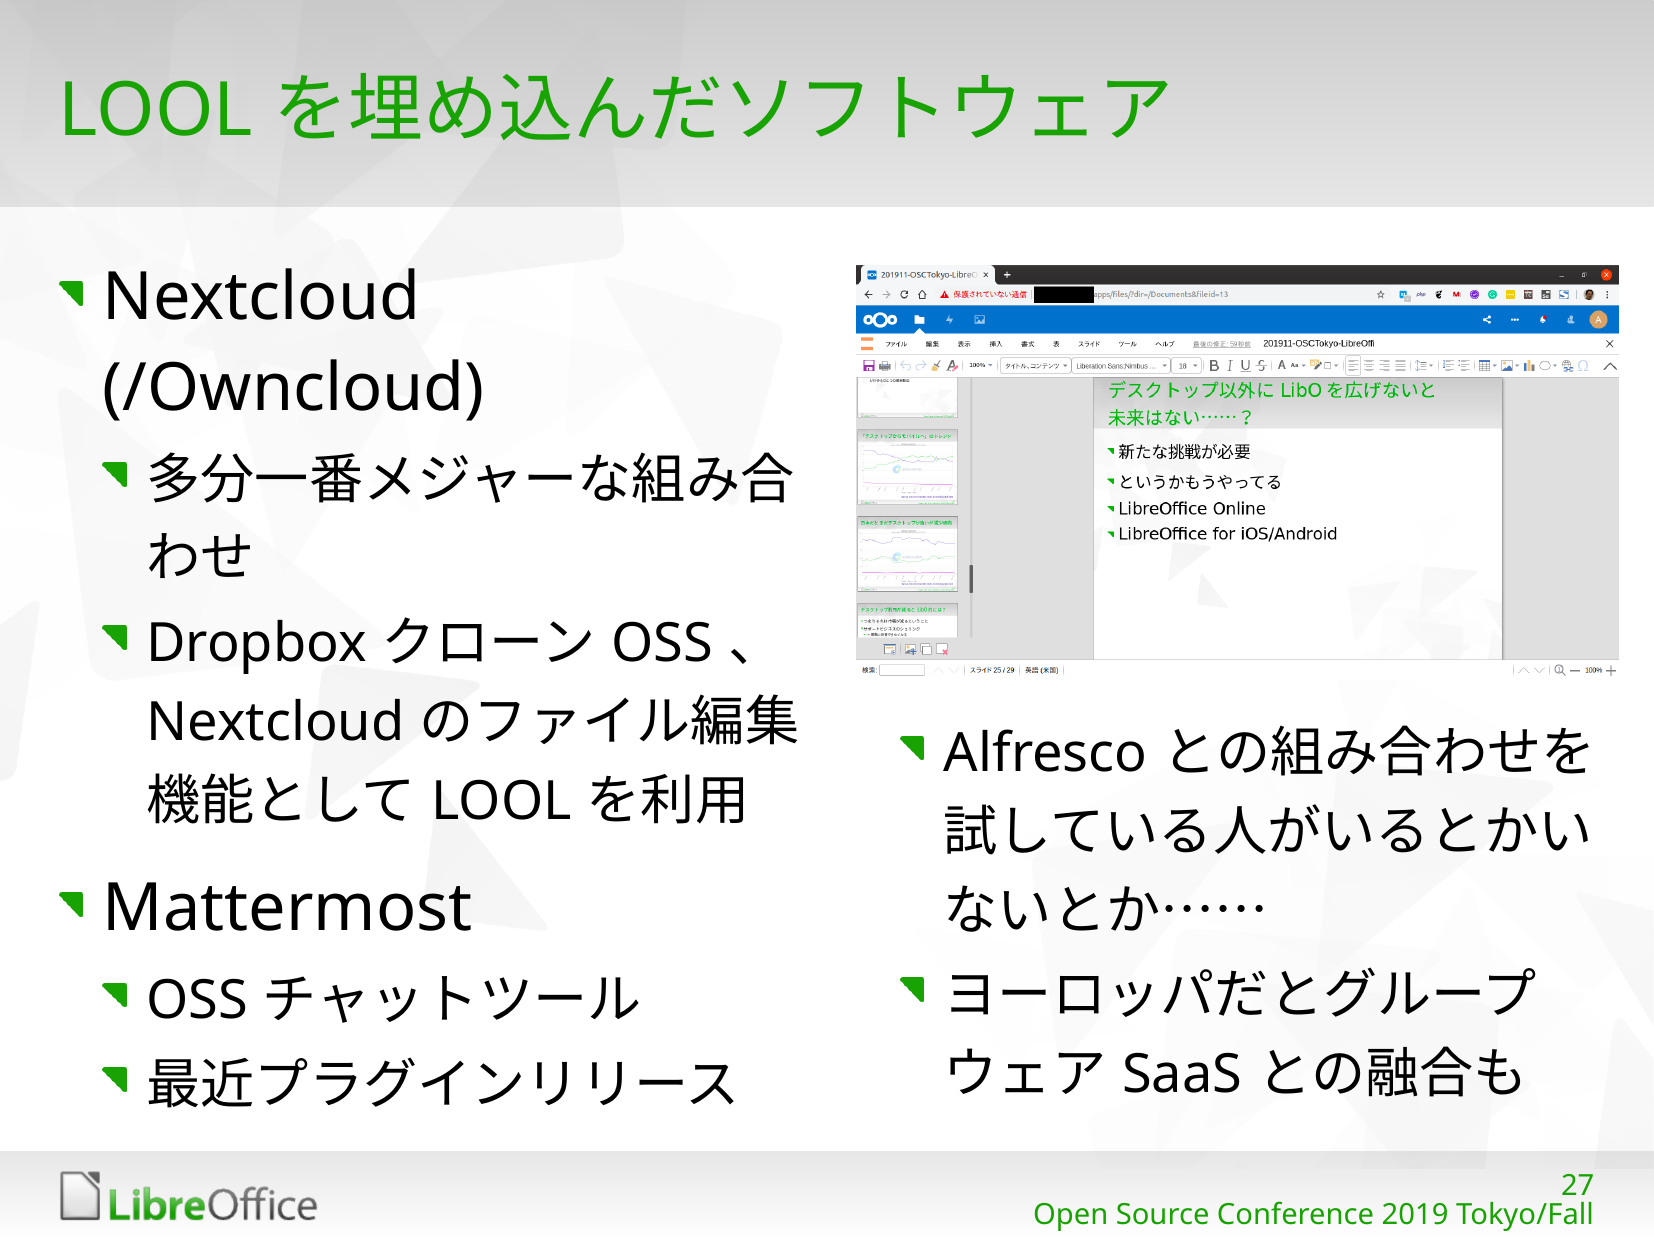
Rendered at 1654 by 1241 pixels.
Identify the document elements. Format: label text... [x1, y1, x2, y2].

picture [0, 0, 783, 931]
title LOOLを埋め込んだソフトウェア [59, 29, 1595, 178]
list Nextcloud (/Owncloud) 多分一番メジャーな組み合わせ DropboxクローンOSS、Nextcloudのファイル編集機能としてLOOLを利用 Mattermost OSSチャットツール 最近プラグインリリース [59, 248, 809, 1135]
picture [856, 265, 1654, 1169]
picture [41, 1152, 337, 1240]
list Alfrescoとの組み合わせを試している人がいるとかいないとか…… ヨーロッパだとグループウェアSaaSとの融合も [856, 708, 1606, 1108]
